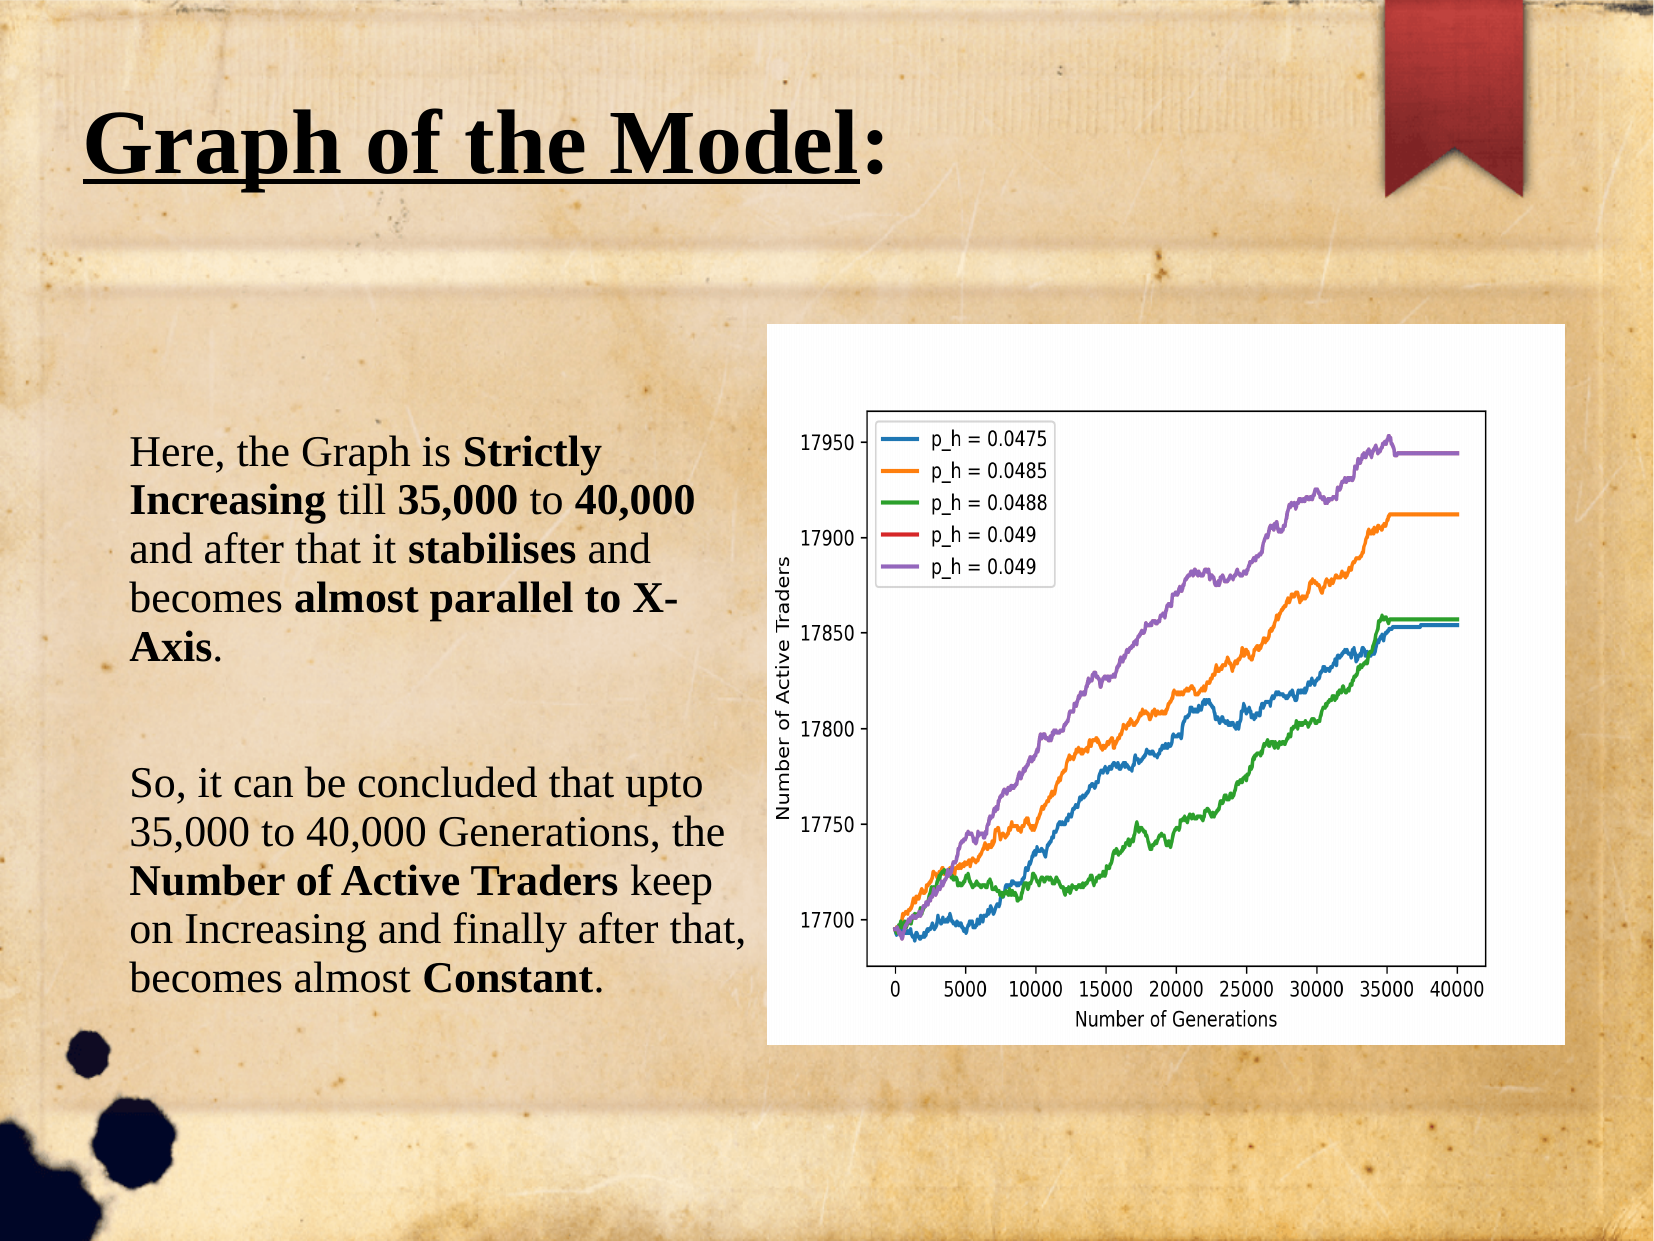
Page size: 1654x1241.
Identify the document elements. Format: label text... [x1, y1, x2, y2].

picture [0, 0, 1654, 1241]
list Here, the Graph is Strictly Increasing till 35,000 to 40,000 and after that it stabilises and becomes almost parallel to X-Axis. So, it can be concluded that upto 35,000 to 40,000 Generations, the Number of Active Traders keep on Increasing and finally after that, becomes almost Constant. [82, 290, 768, 1010]
title Graph of the Model: [82, 49, 1347, 237]
